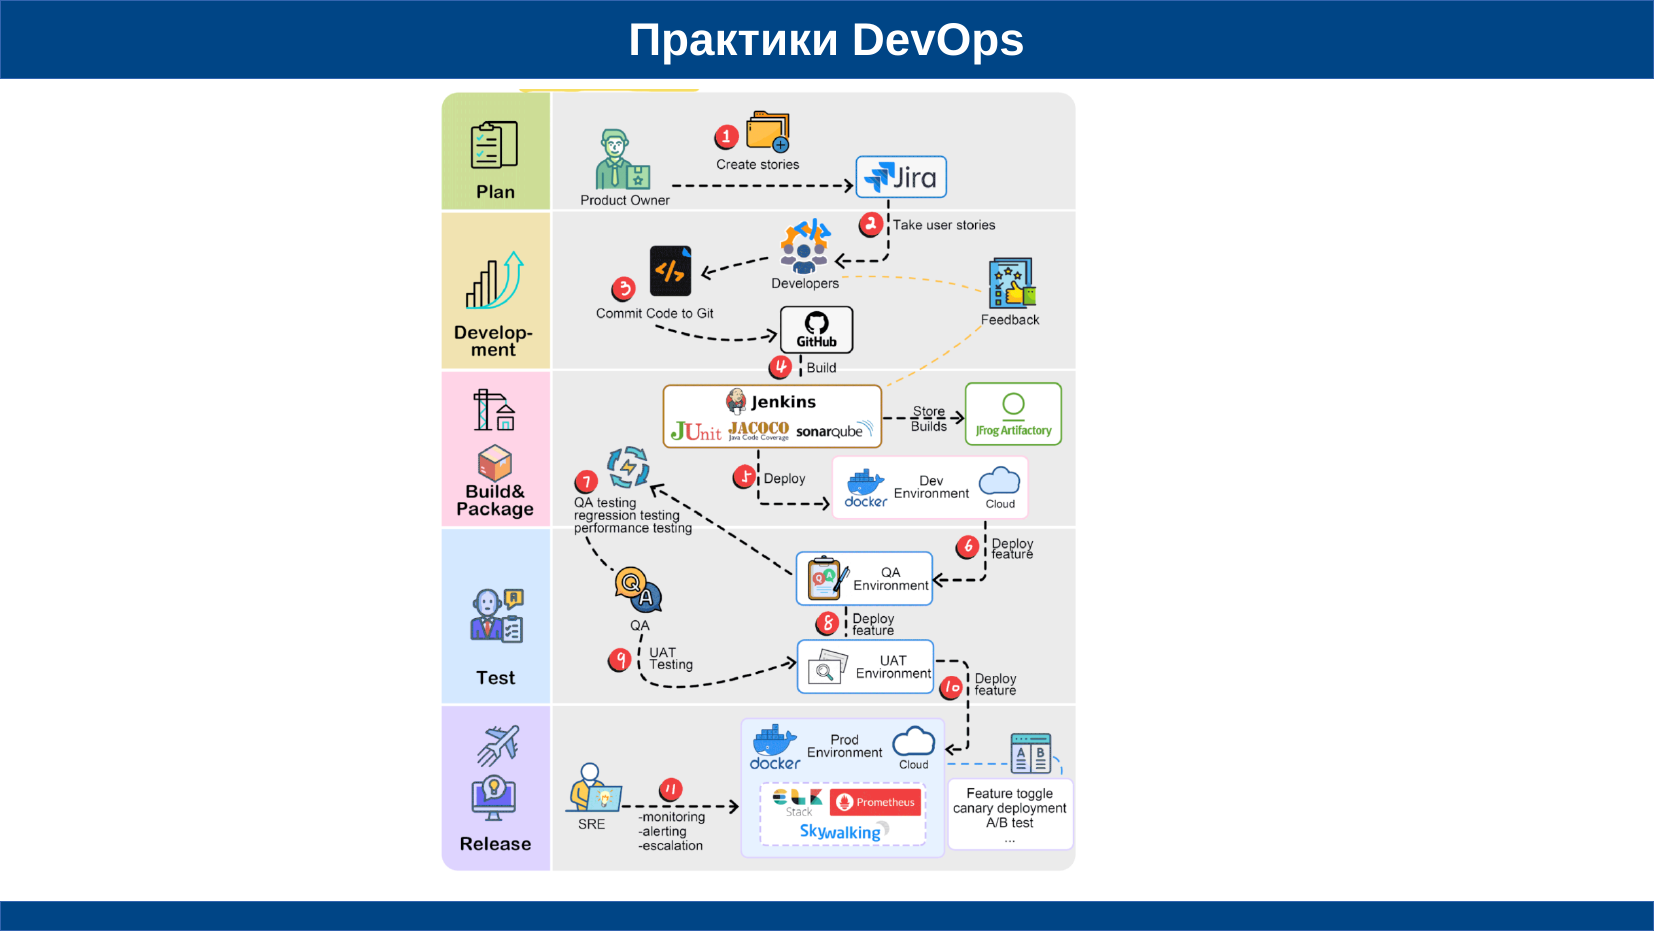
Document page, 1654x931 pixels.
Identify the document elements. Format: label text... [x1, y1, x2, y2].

picture [435, 89, 1078, 875]
title Практики DevOps [0, 0, 1654, 79]
